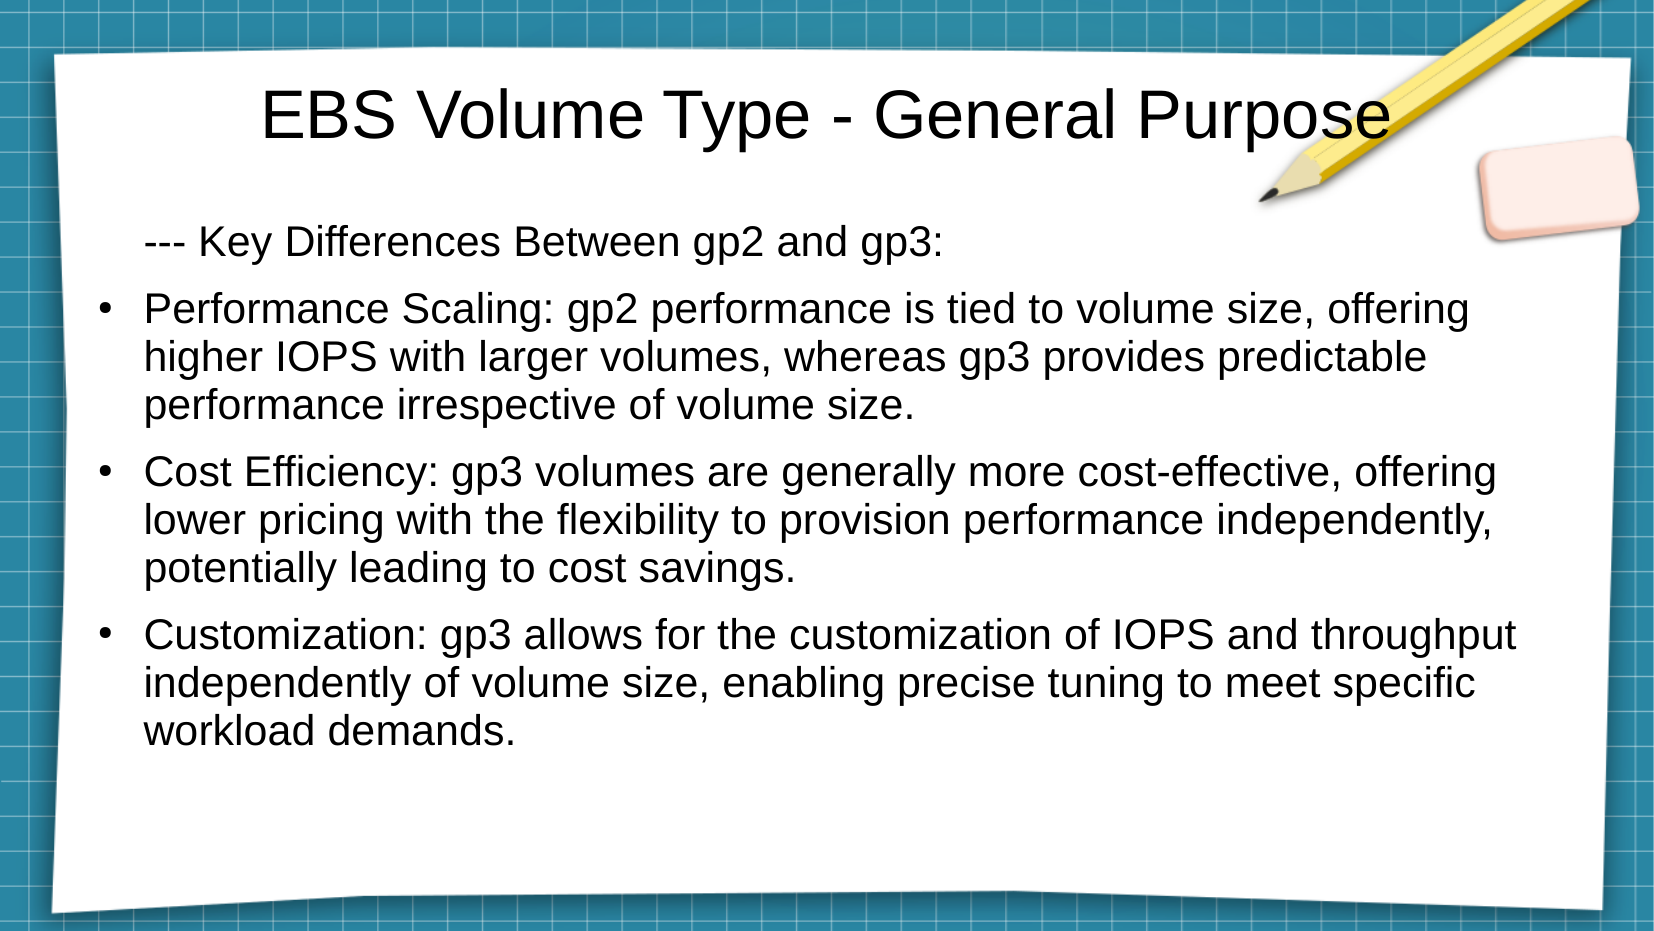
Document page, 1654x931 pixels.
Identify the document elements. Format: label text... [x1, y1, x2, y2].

title EBS Volume Type - General Purpose [82, 37, 1571, 193]
picture [0, 0, 1654, 931]
list --- Key Differences Between gp2 and gp3: Performance Scaling: gp2 performance is tied to volume size, offering higher IOPS with larger volumes, whereas gp3 provides predictable performance irrespective of volume size. Cost Efficiency: gp3 volumes are generally more cost-effective, offering lower pricing with the flexibility to provision performance independently, potentially leading to cost savings. Customization: gp3 allows for the customization of IOPS and throughput independently of volume size, enabling precise tuning to meet specific workload demands. [82, 217, 1571, 758]
